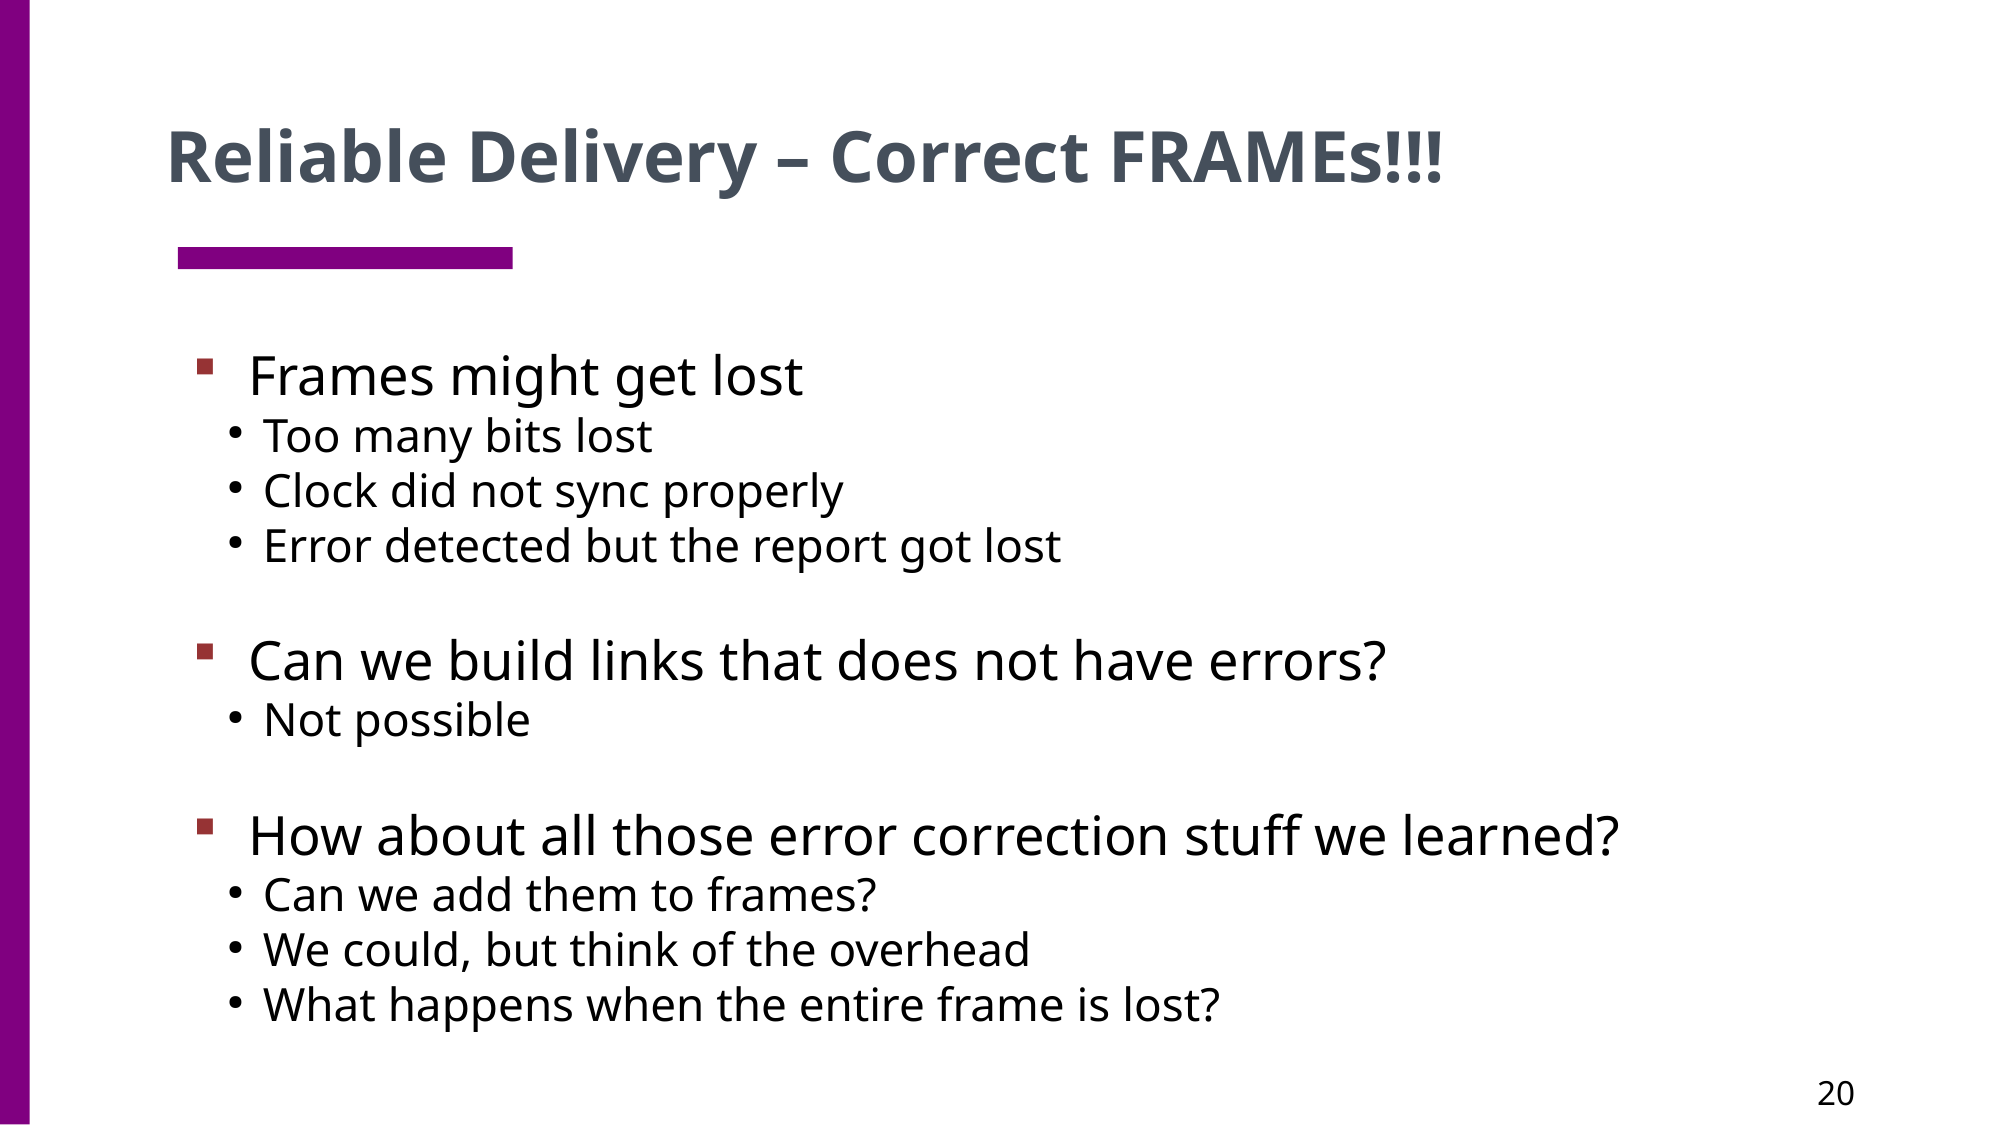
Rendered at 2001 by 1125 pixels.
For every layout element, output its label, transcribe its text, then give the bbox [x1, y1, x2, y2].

text_box Frames might get lost Too many bits lost Clock did not sync properly Error detected but the report got lost Can we build links that does not have errors? Not possible How about all those error correction stuff we learned? Can we add them to frames? We could, but think of the overhead What happens when the entire frame is lost? [177, 326, 1875, 1050]
text_box Reliable Delivery – Correct FRAMEs!!! [151, 0, 1849, 212]
